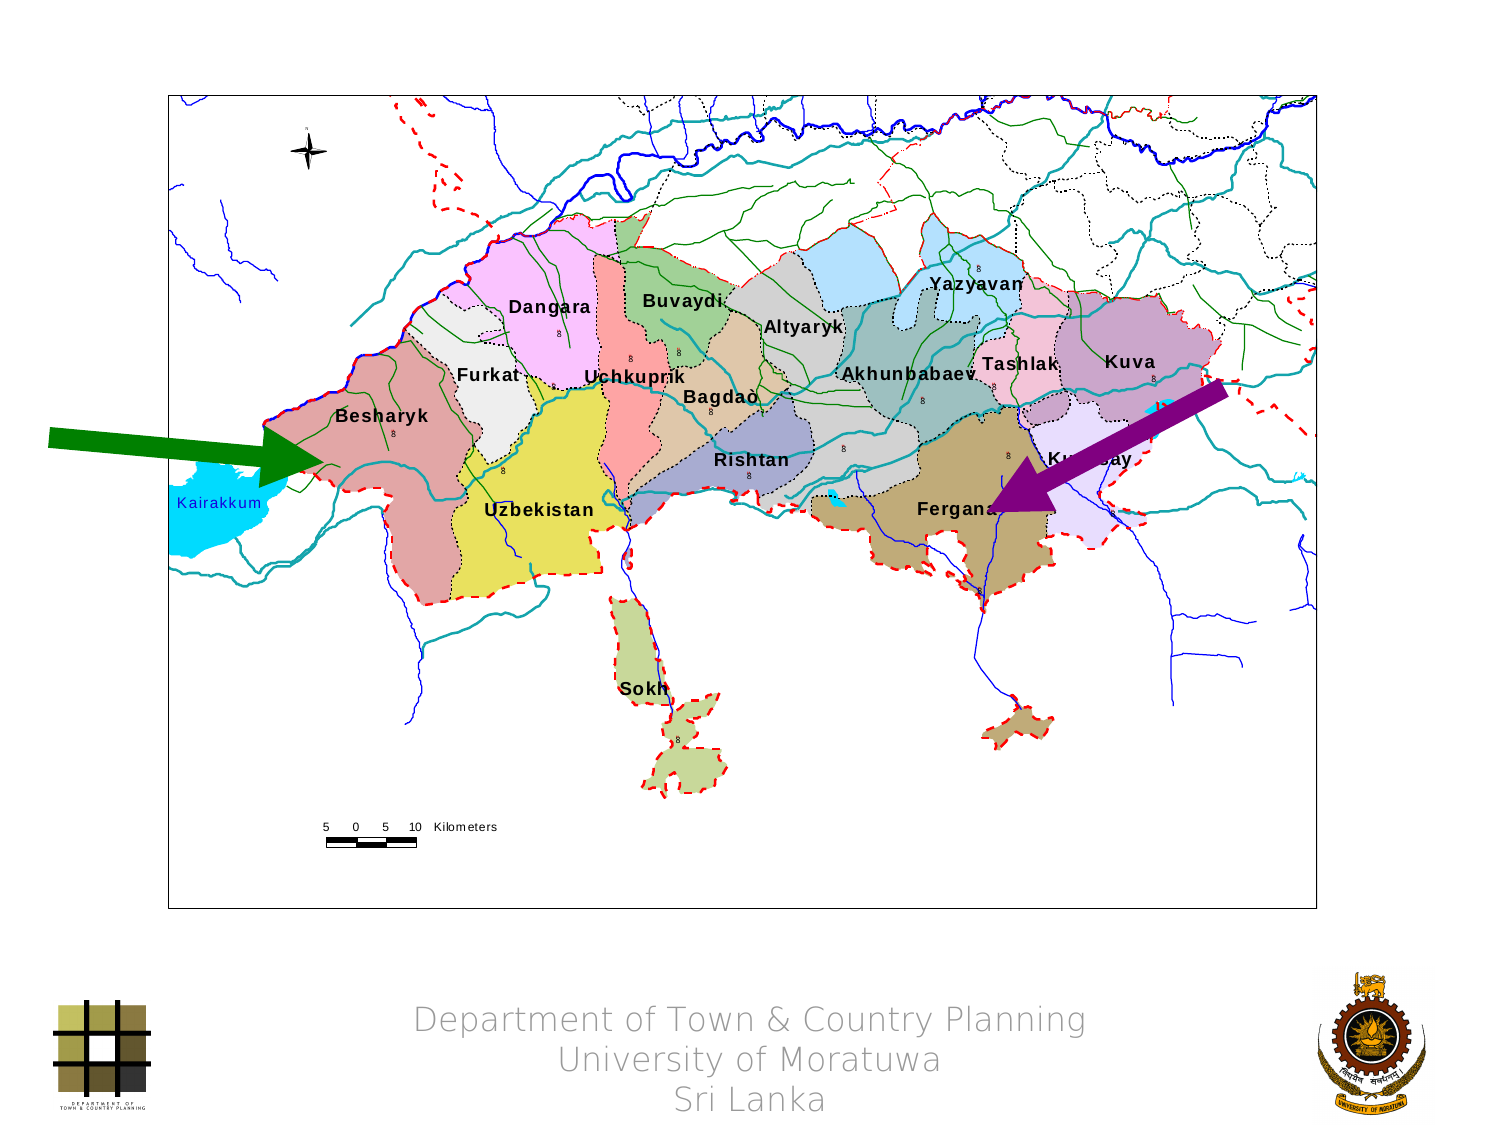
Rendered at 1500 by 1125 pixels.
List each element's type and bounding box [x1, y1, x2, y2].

picture [53, 1000, 151, 1110]
picture [1312, 966, 1435, 1125]
picture [147, 67, 1380, 941]
